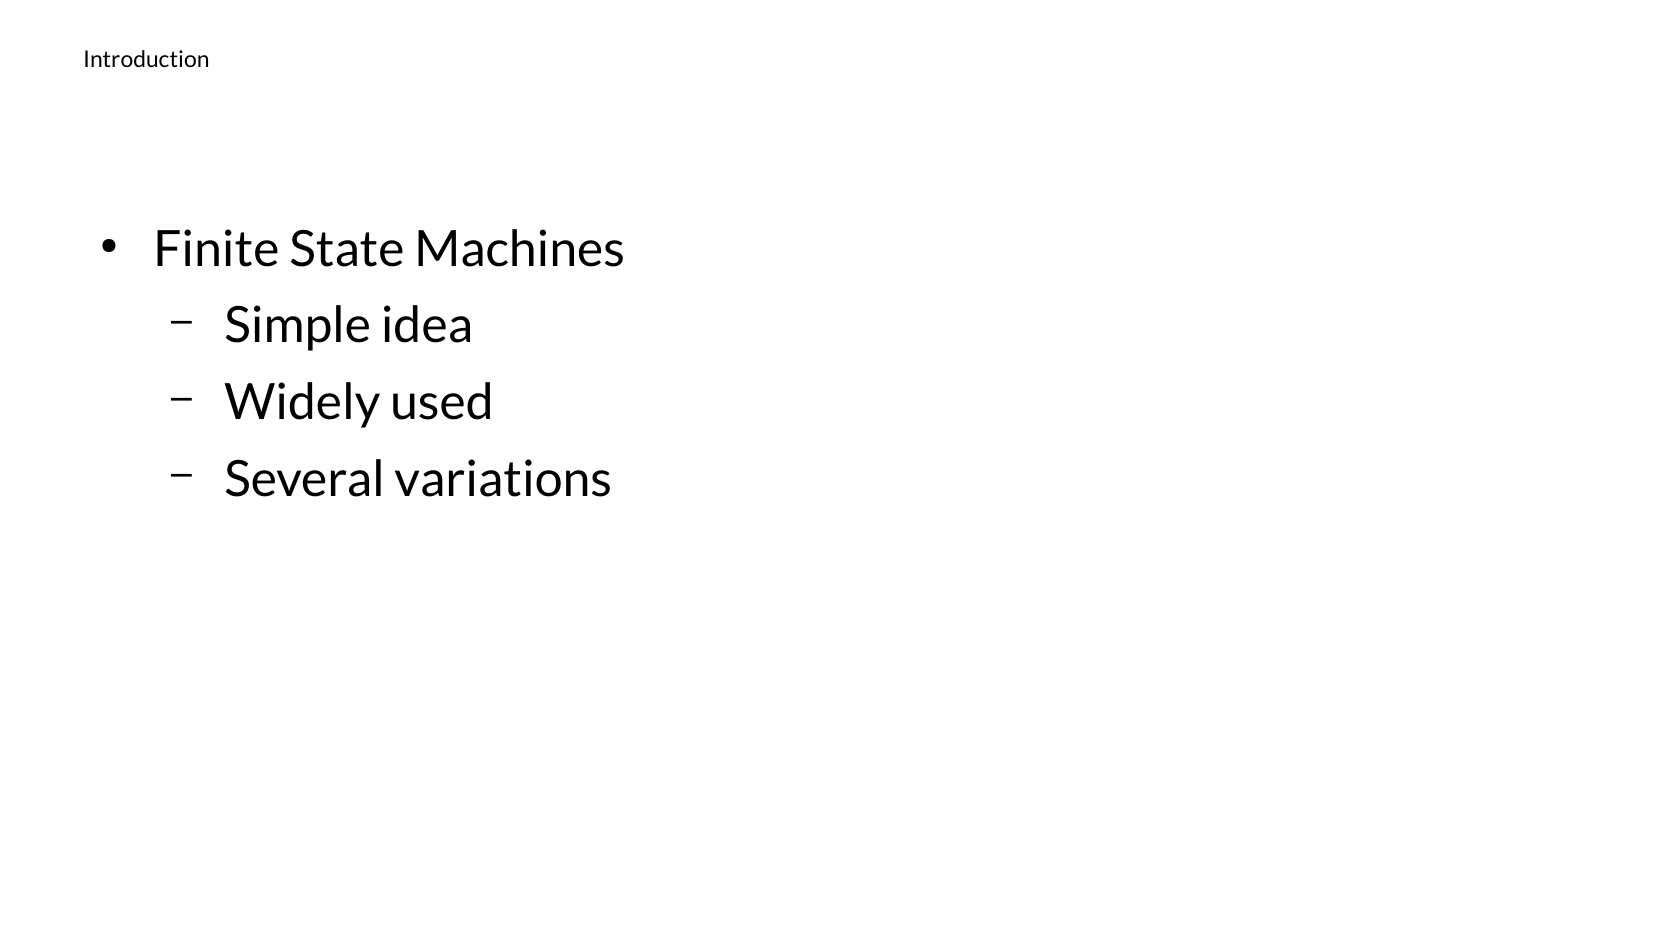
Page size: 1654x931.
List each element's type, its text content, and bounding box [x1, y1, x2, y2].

title Introduction [83, 0, 1571, 119]
list Finite State Machines Simple idea Widely used Several variations [82, 217, 1571, 839]
